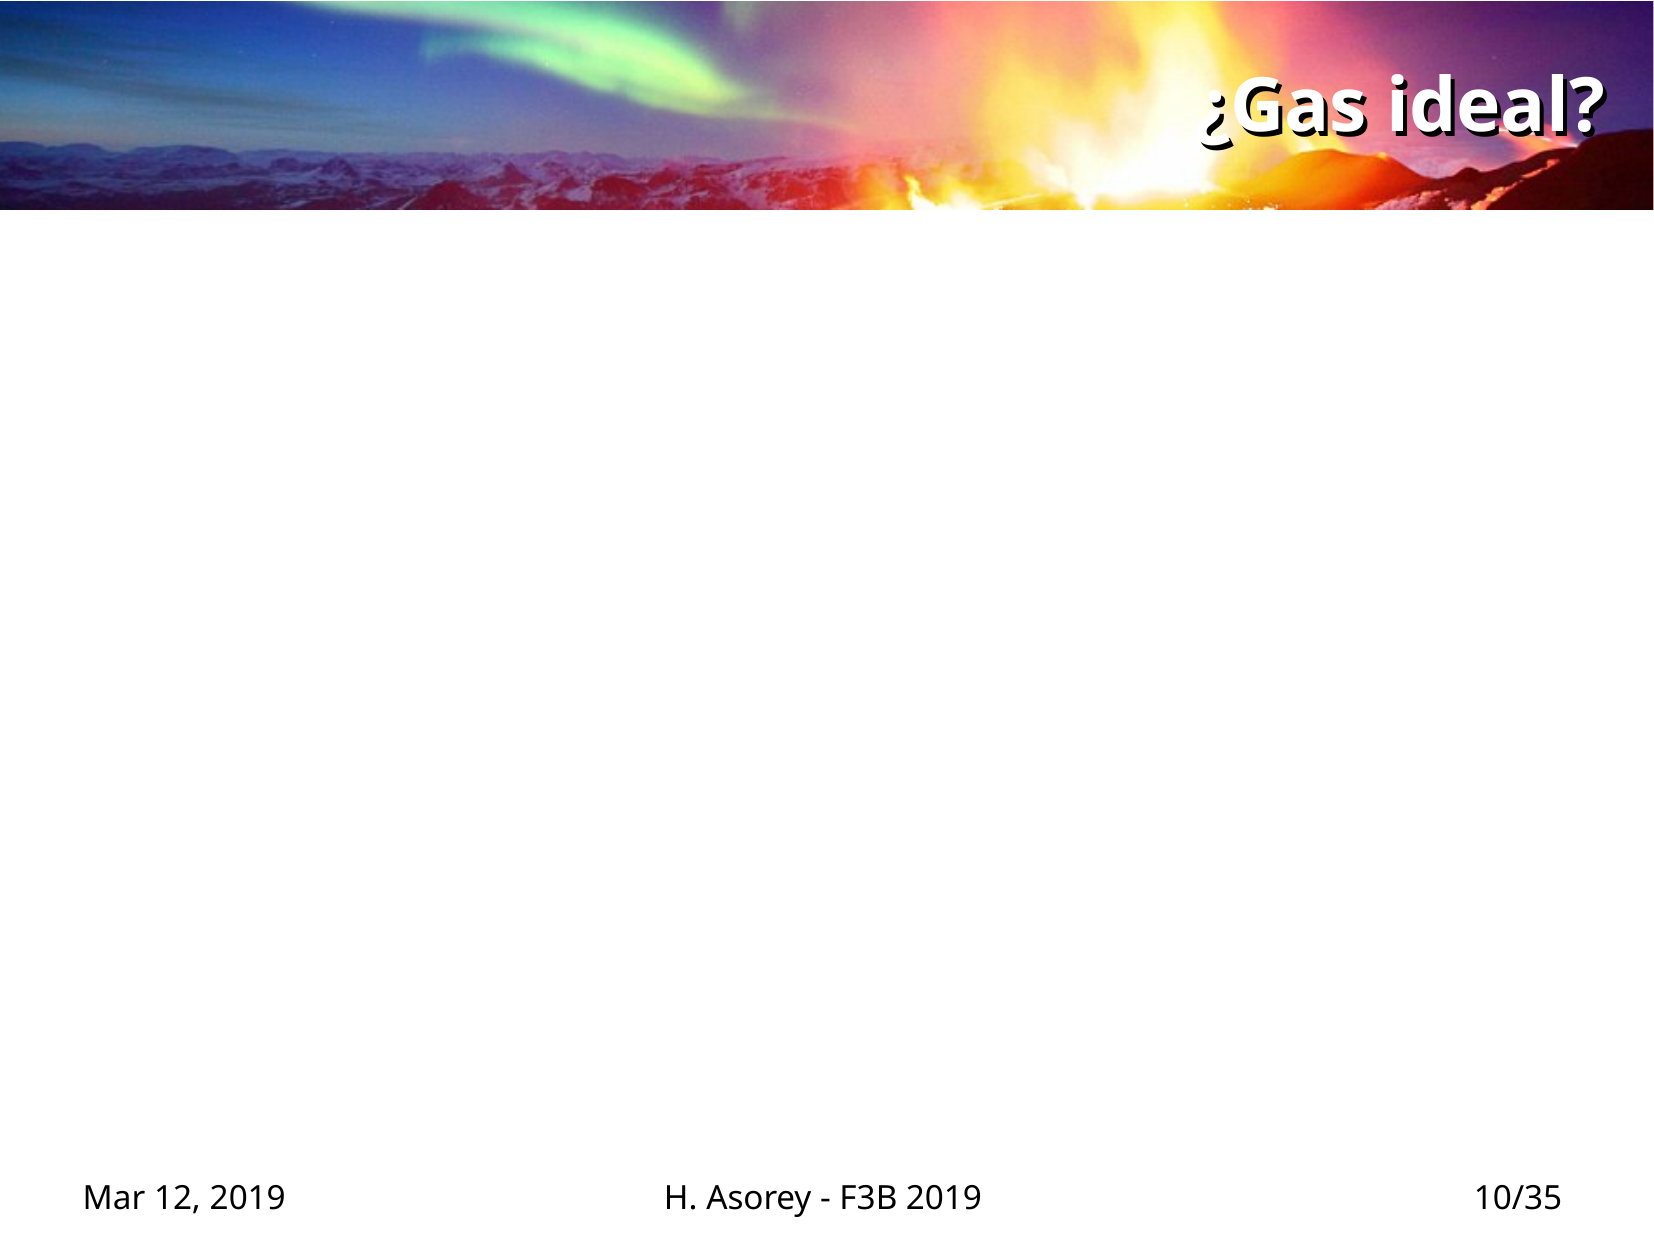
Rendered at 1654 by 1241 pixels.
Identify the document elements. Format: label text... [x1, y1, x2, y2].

title ¿Gas ideal? [45, 15, 1606, 191]
picture [0, 1, 1654, 210]
